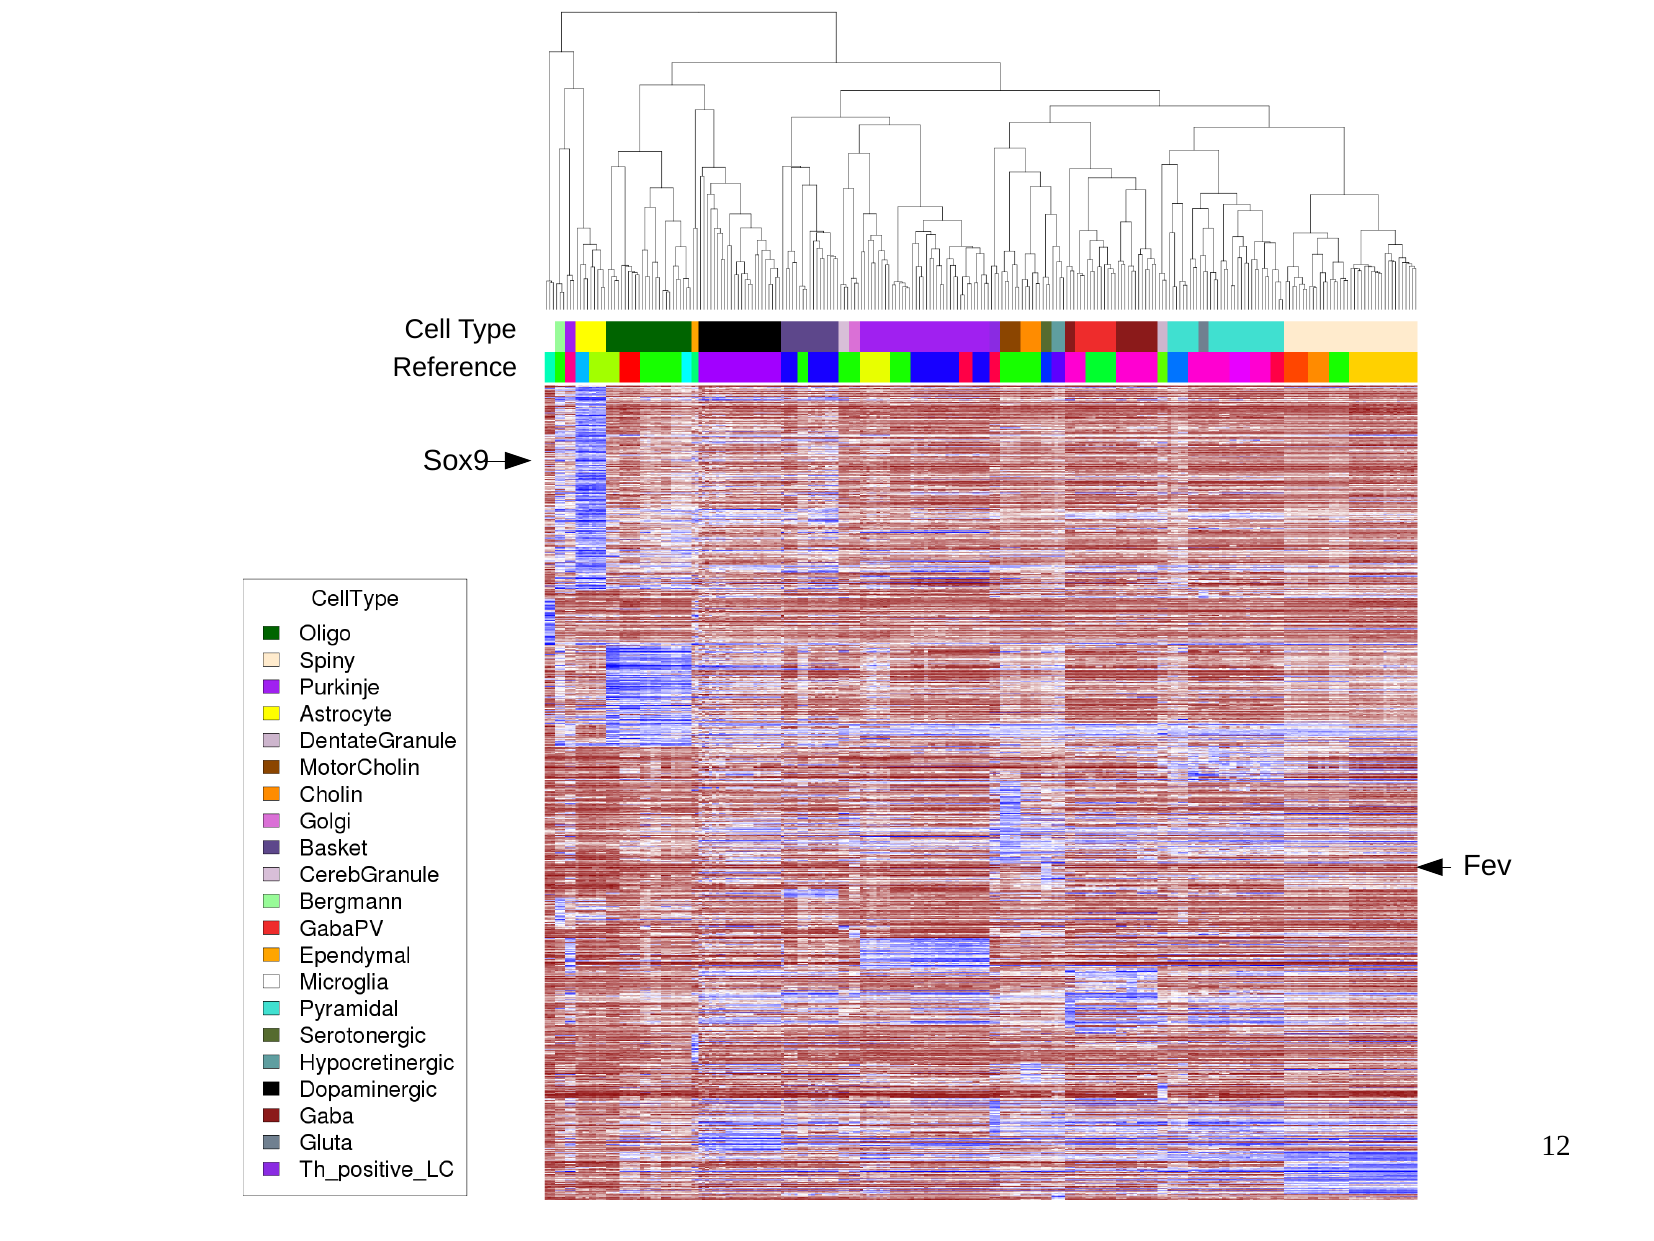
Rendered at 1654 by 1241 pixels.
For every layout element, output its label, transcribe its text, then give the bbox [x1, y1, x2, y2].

picture [206, 0, 1447, 1241]
text_box Fev [1448, 841, 1606, 890]
text_box Reference [377, 344, 544, 390]
text_box Cell Type [389, 306, 544, 344]
text_box Sox9 [408, 436, 556, 485]
